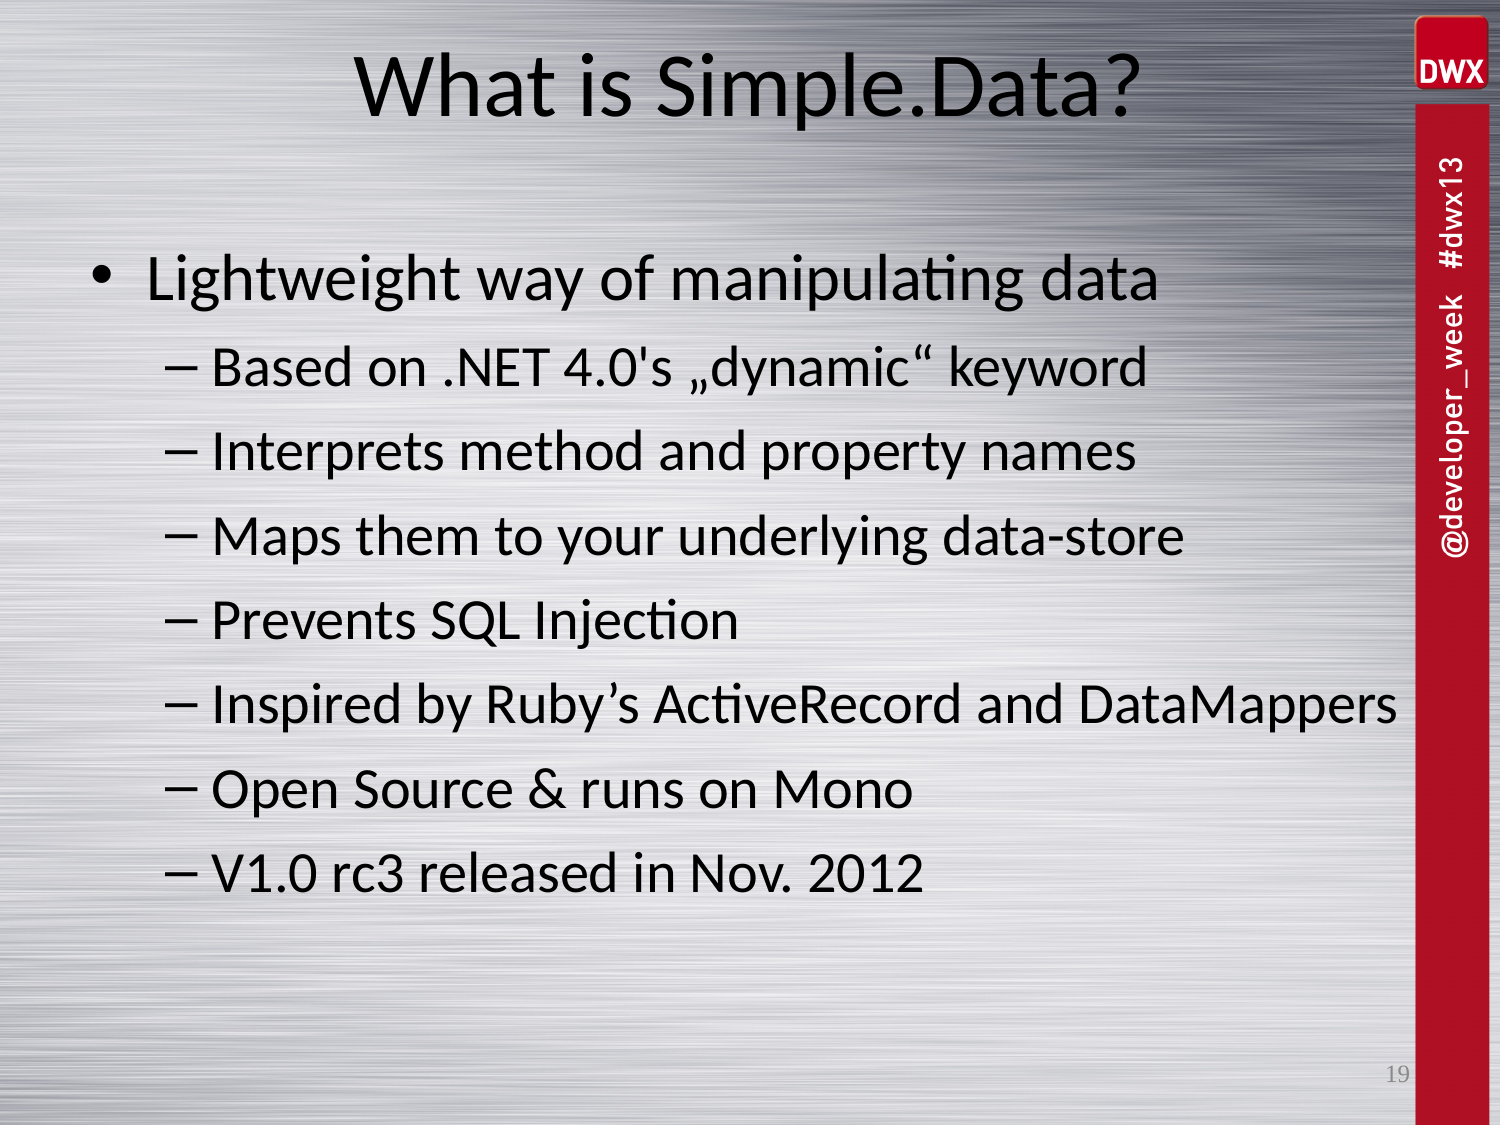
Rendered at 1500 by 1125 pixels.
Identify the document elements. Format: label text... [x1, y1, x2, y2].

title What is Simple.Data? [75, 0, 1426, 174]
picture [0, 0, 1500, 1125]
list Lightweight way of manipulating data Based on .NET 4.0's „dynamic“ keyword Interprets method and property names Maps them to your underlying data-store Prevents SQL Injection Inspired by Ruby’s ActiveRecord and DataMappers Open Source & runs on Mono V1.0 rc3 released in Nov. 2012 [75, 226, 1426, 969]
